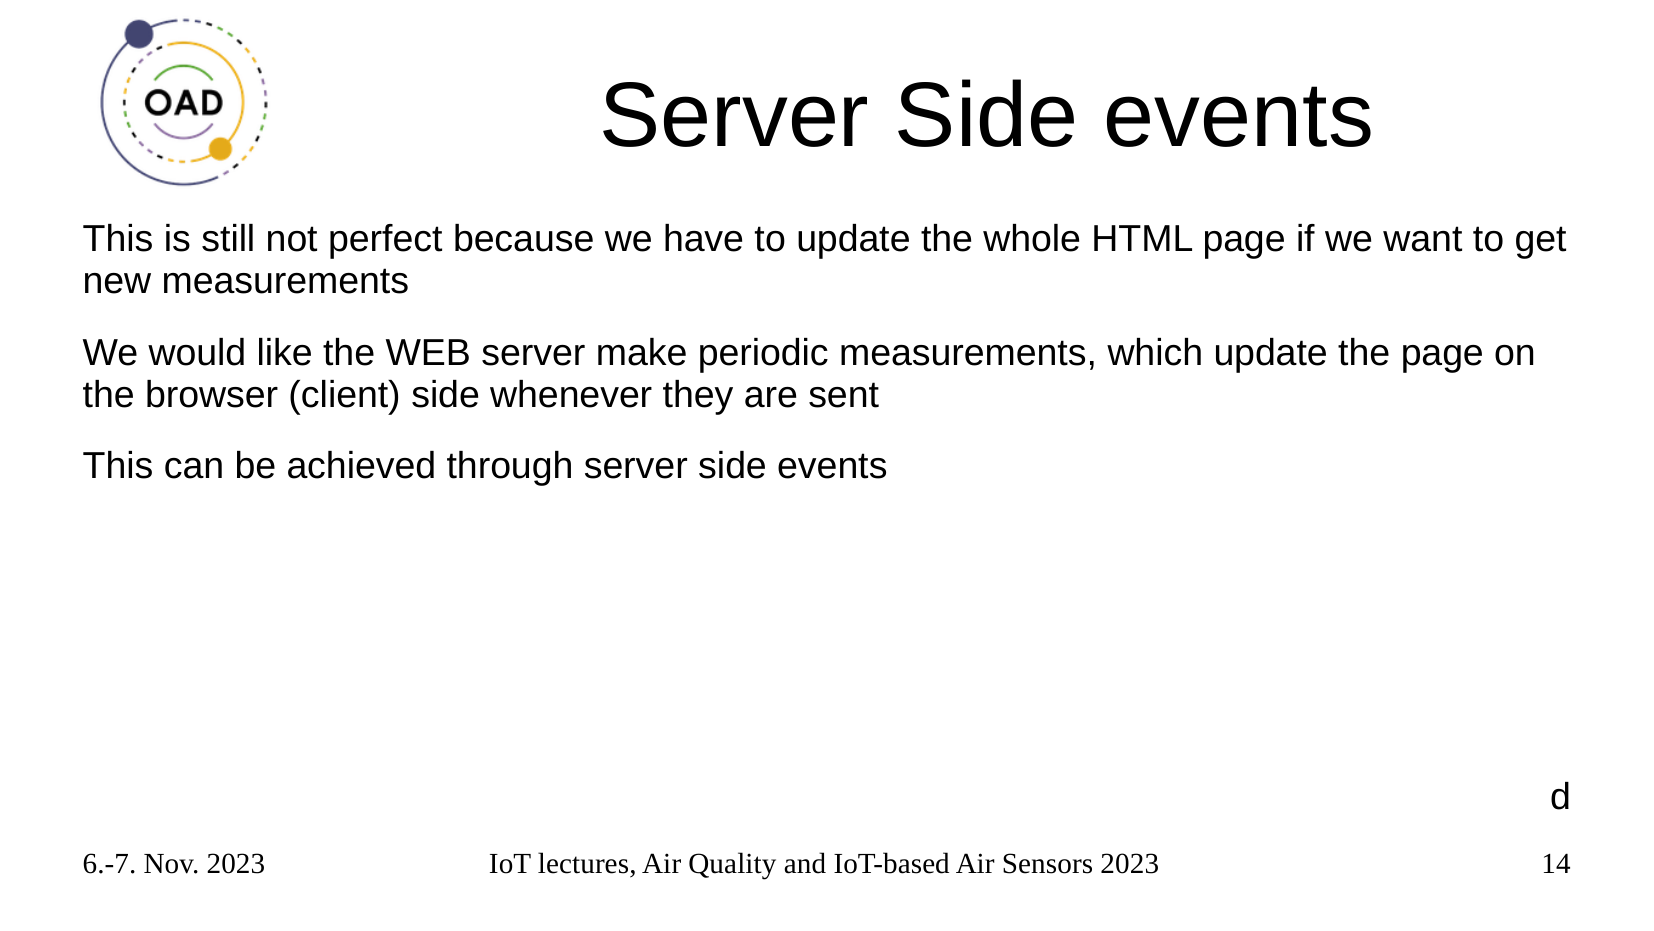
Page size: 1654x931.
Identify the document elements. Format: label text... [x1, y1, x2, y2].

picture [59, 4, 303, 207]
list This is still not perfect because we have to update the whole HTML page if we want to get new measurements We would like the WEB server make periodic measurements, which update the page on the browser (client) side whenever they are sent This can be achieved through server side events [82, 217, 1571, 758]
title Server Side events [403, 37, 1571, 193]
text_box d [1535, 767, 1586, 825]
